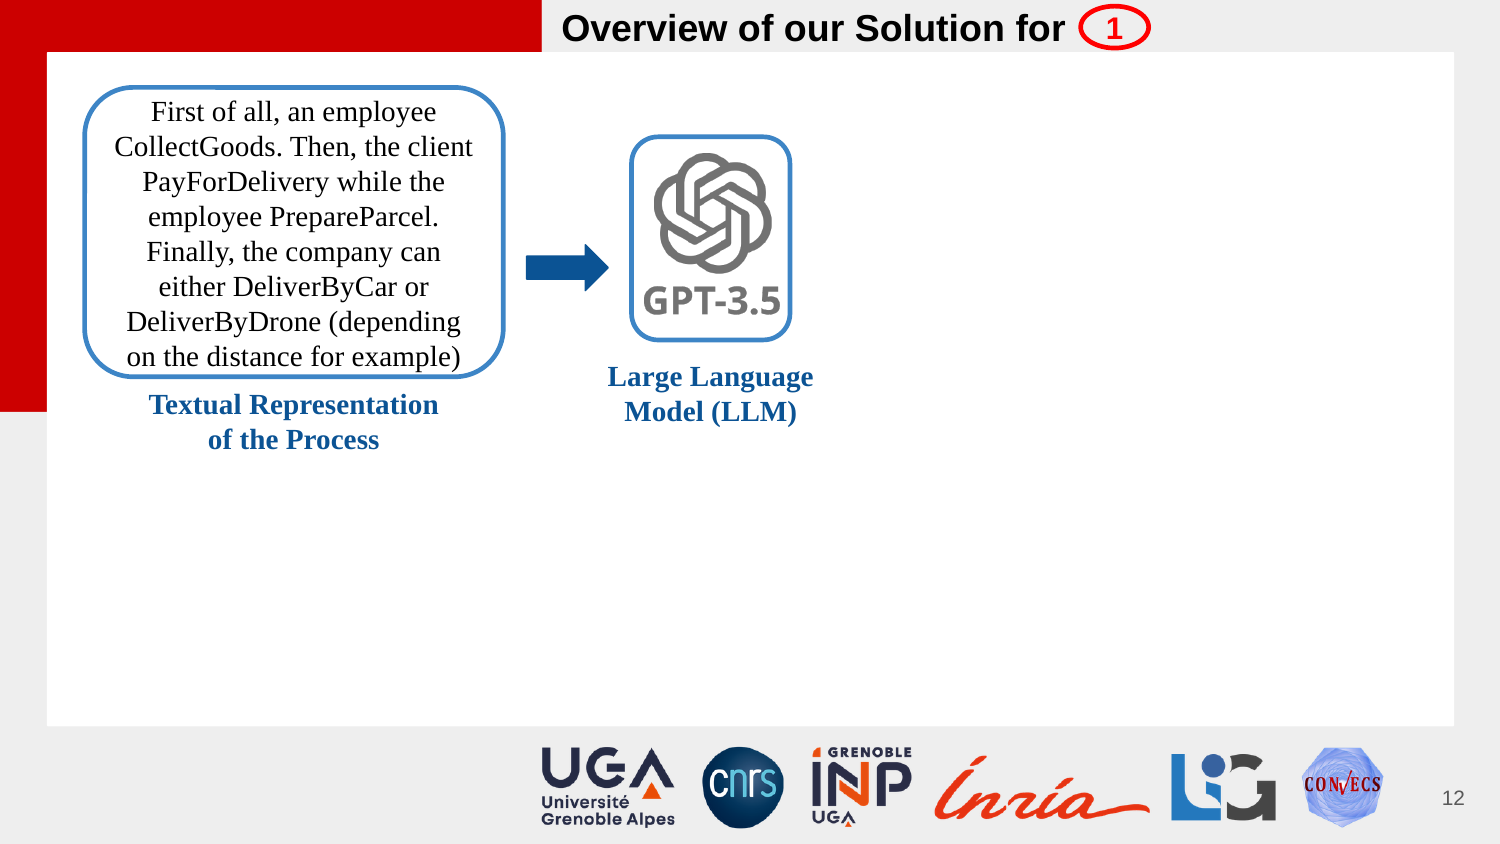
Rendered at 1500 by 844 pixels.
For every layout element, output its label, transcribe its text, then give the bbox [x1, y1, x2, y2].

text_box First of all, an employee CollectGoods. Then, the client PayForDelivery while the employee PrepareParcel. Finally, the company can either DeliverByCar or DeliverByDrone (depending on the distance for example) [84, 87, 504, 377]
text_box 1 [1080, 6, 1149, 49]
text_box Large Language Model (LLM) [586, 340, 836, 444]
picture [0, 0, 1500, 844]
text_box [526, 244, 609, 291]
text_box Textual Representation of the Process [26, 393, 562, 448]
slide_number <numéro> [1389, 764, 1480, 830]
text_box Overview of our Solution for [546, 0, 1441, 55]
